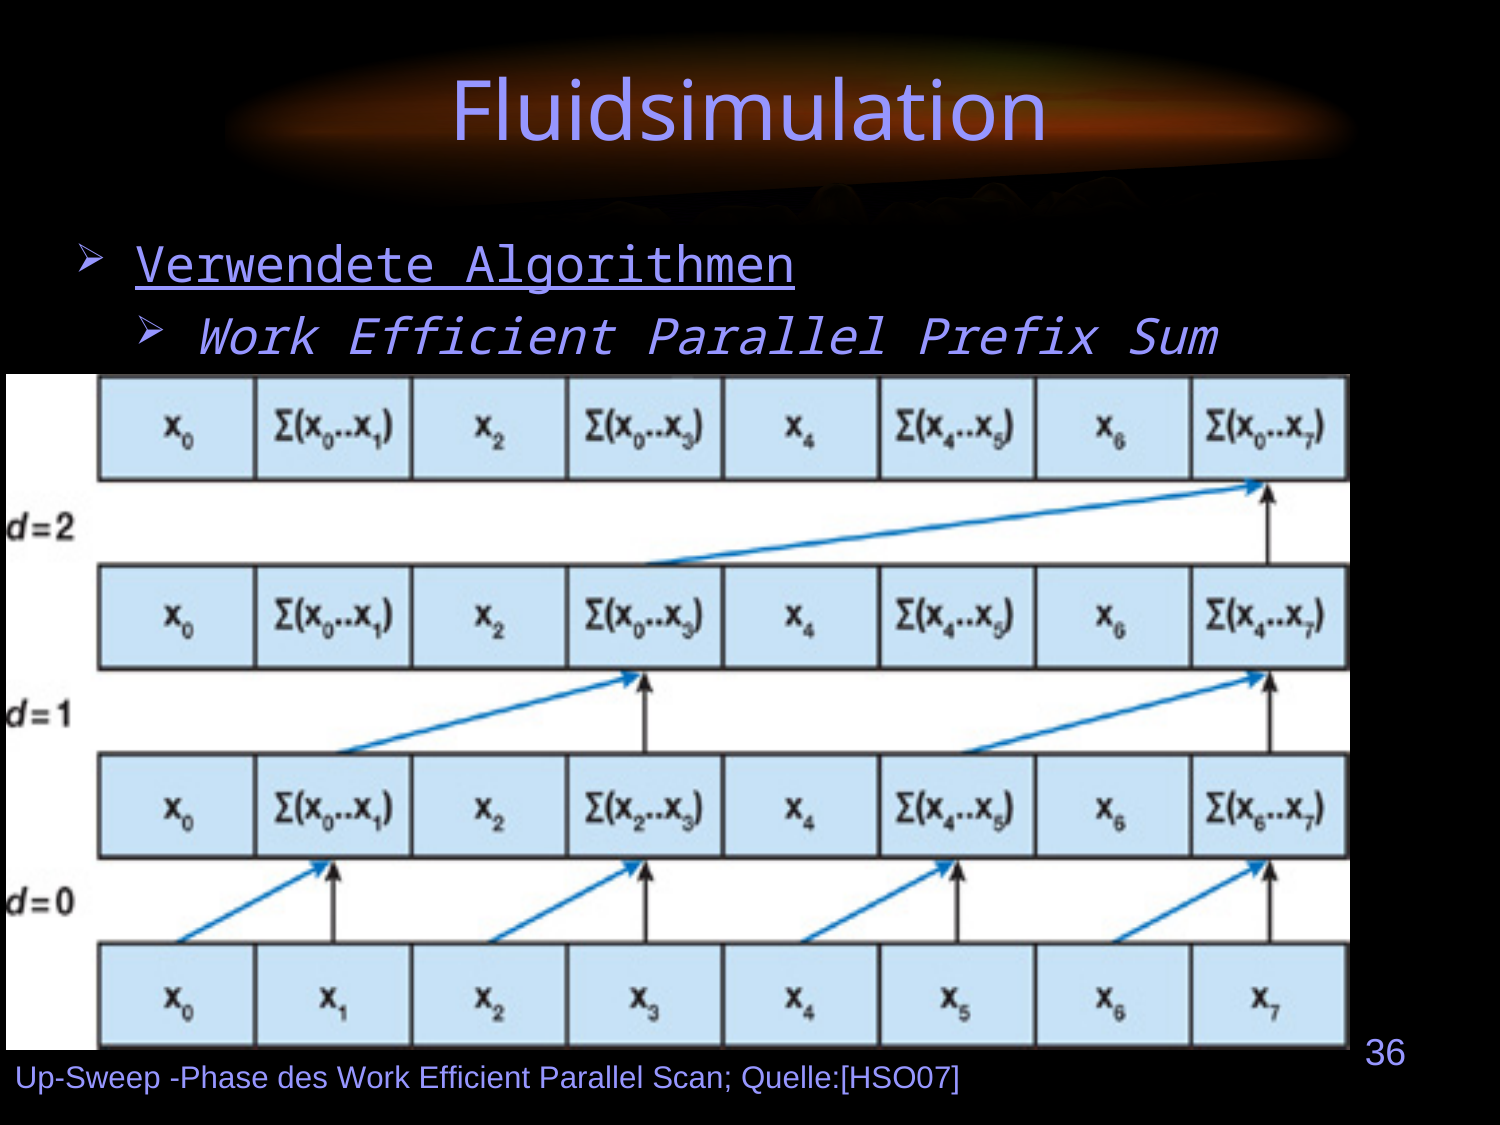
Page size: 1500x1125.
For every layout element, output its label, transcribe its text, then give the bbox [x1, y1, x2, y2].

text_box [112, 0, 1463, 224]
text_box Fluidsimulation [75, 0, 1426, 216]
picture [6, 374, 1351, 1050]
text_box Verwendete Algorithmen Work Efficient Parallel Prefix Sum [0, 224, 1471, 1050]
text_box Up-Sweep -Phase des Work Efficient Parallel Scan; Quelle:[HSO07] [0, 1050, 1500, 1125]
